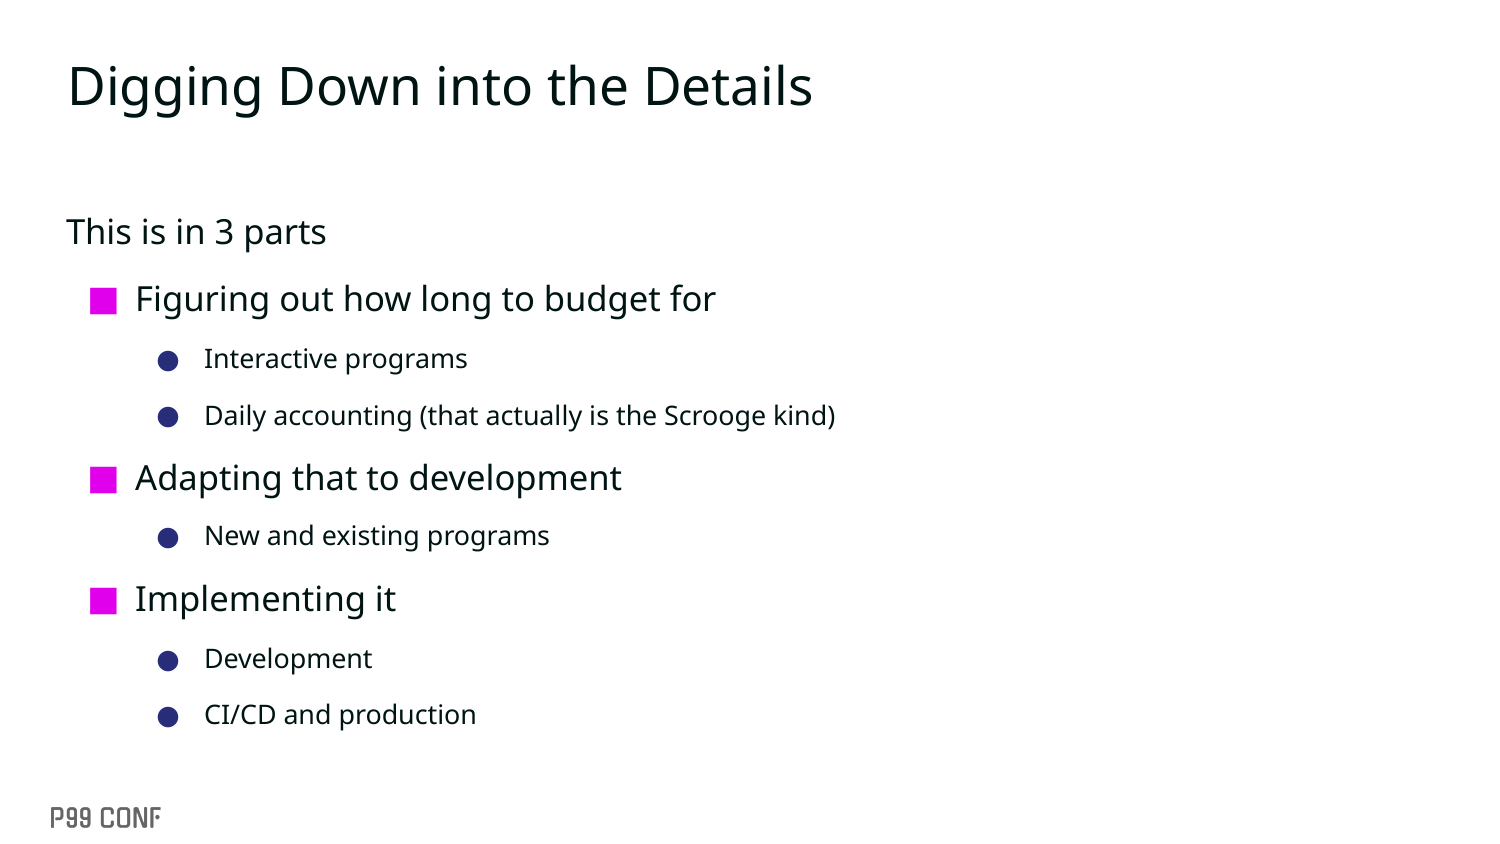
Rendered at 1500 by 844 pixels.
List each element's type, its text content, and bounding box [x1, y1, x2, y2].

list This is in 3 parts Figuring out how long to budget for Interactive programs Daily accounting (that actually is the Scrooge kind) Adapting that to development New and existing programs Implementing it Development CI/CD and production [51, 189, 1449, 750]
picture [51, 807, 161, 828]
title Digging Down into the Details [52, 37, 1451, 132]
